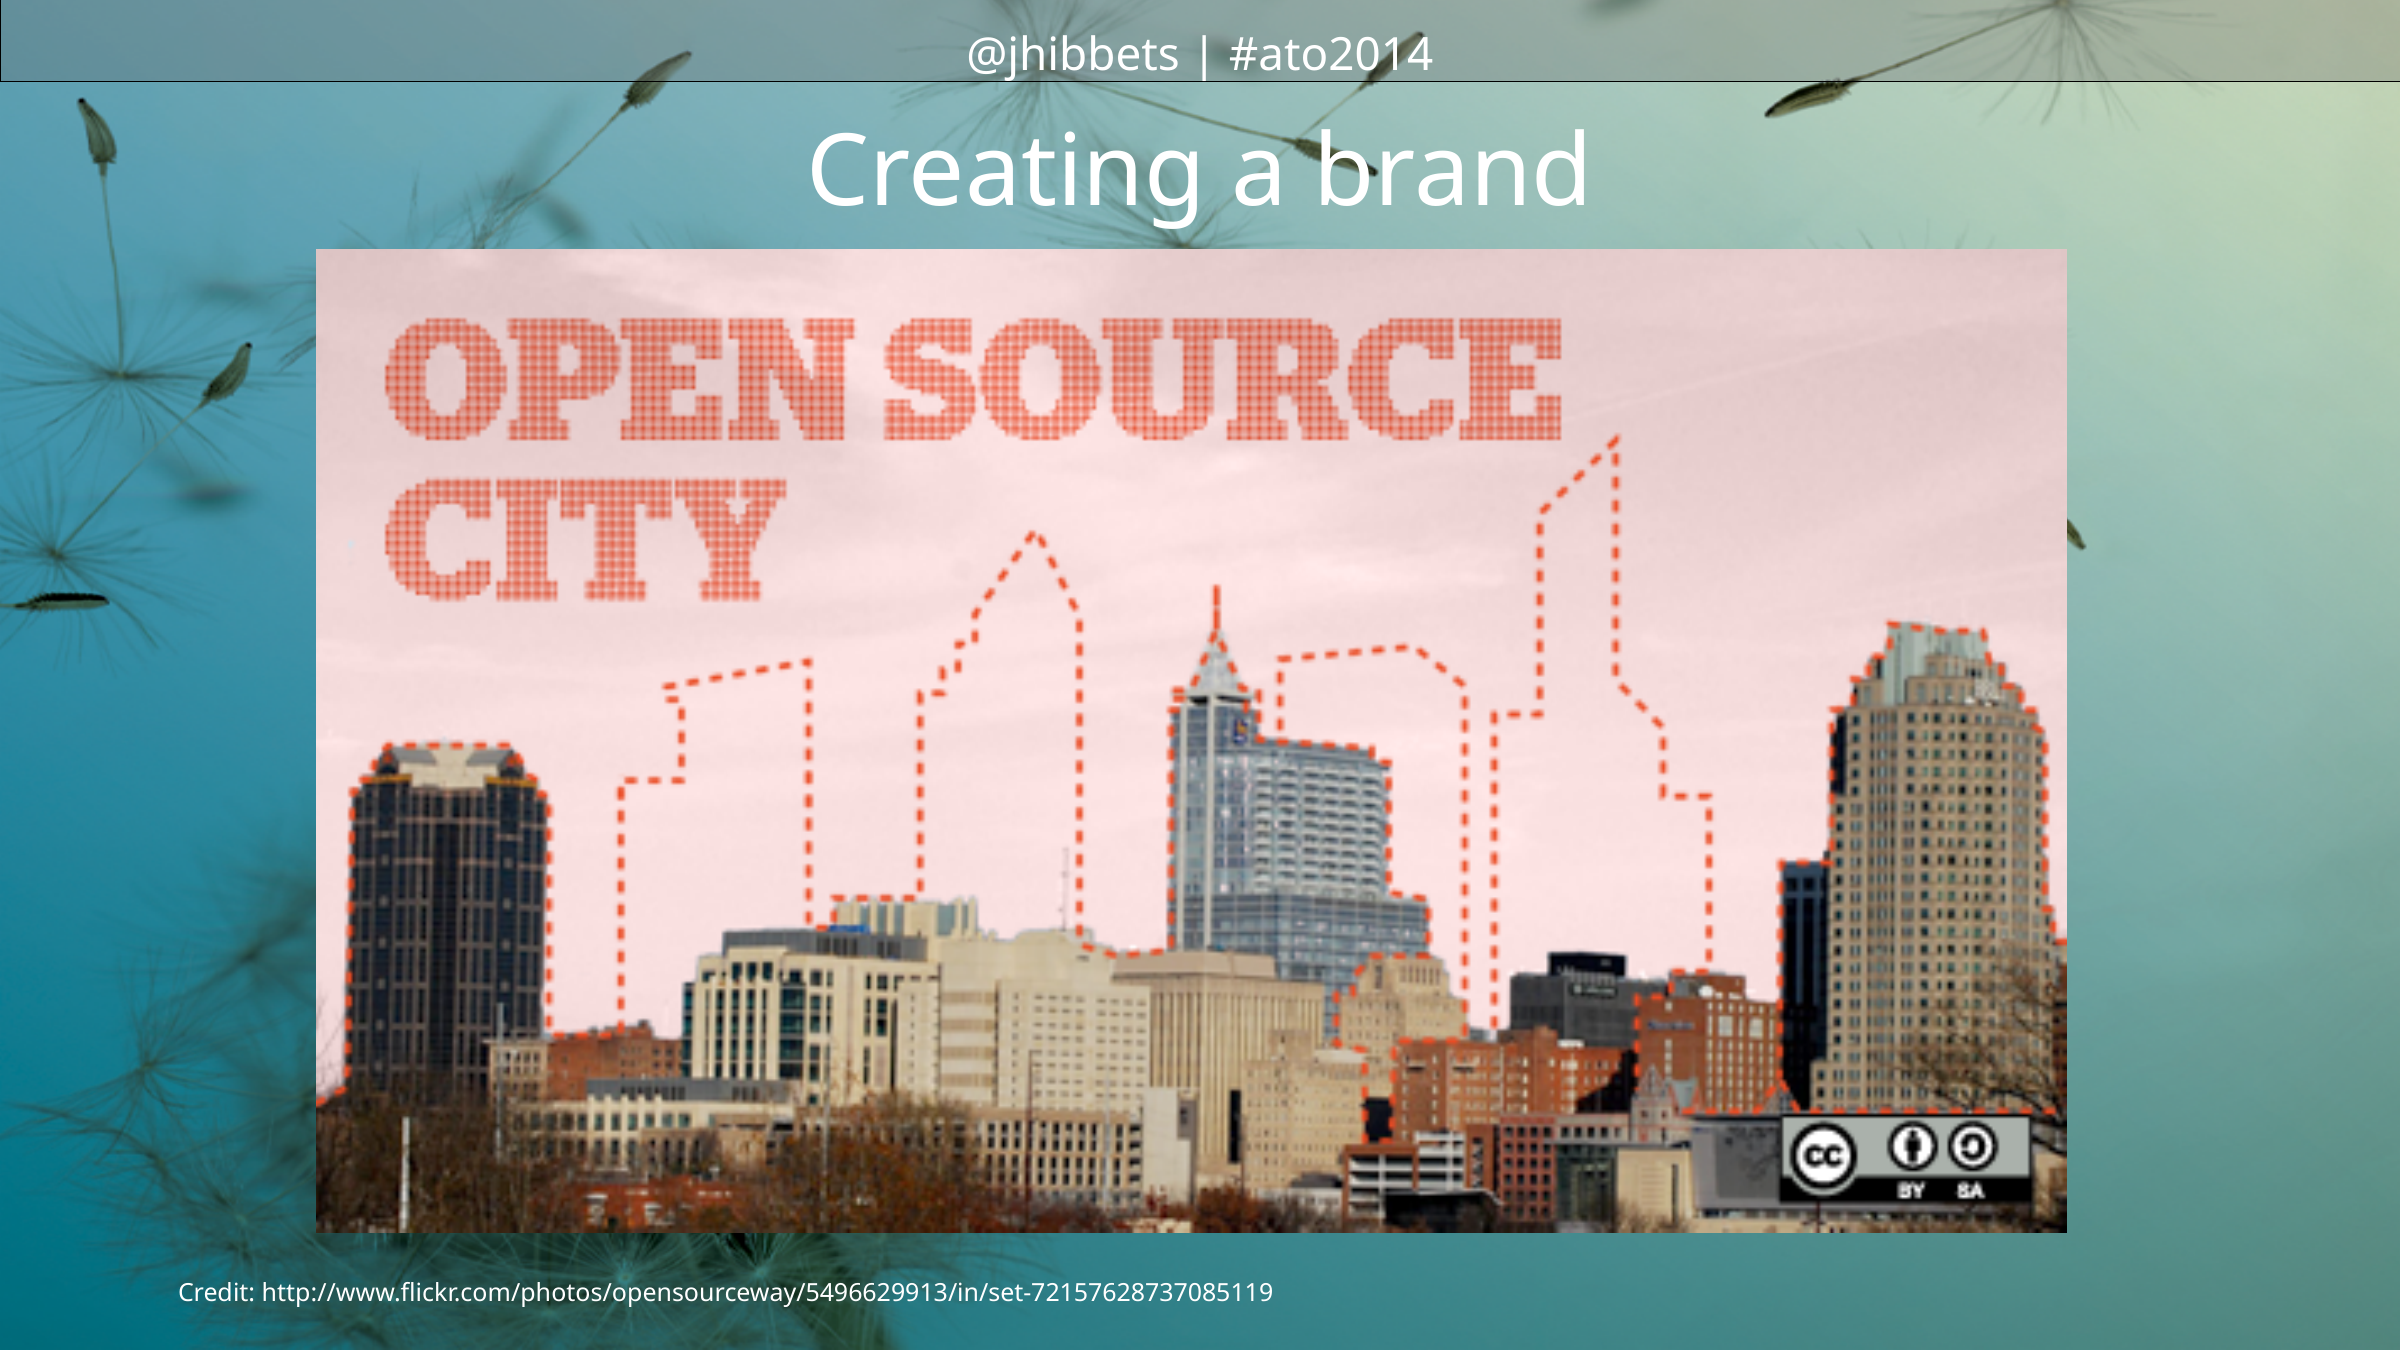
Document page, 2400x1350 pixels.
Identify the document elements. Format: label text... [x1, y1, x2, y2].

picture [0, 82, 2400, 1350]
title Creating a brand [120, 53, 2281, 280]
text_box Credit: http://www.flickr.com/photos/opensourceway/5496629913/in/set-72157628737085119 [163, 1267, 1785, 1314]
